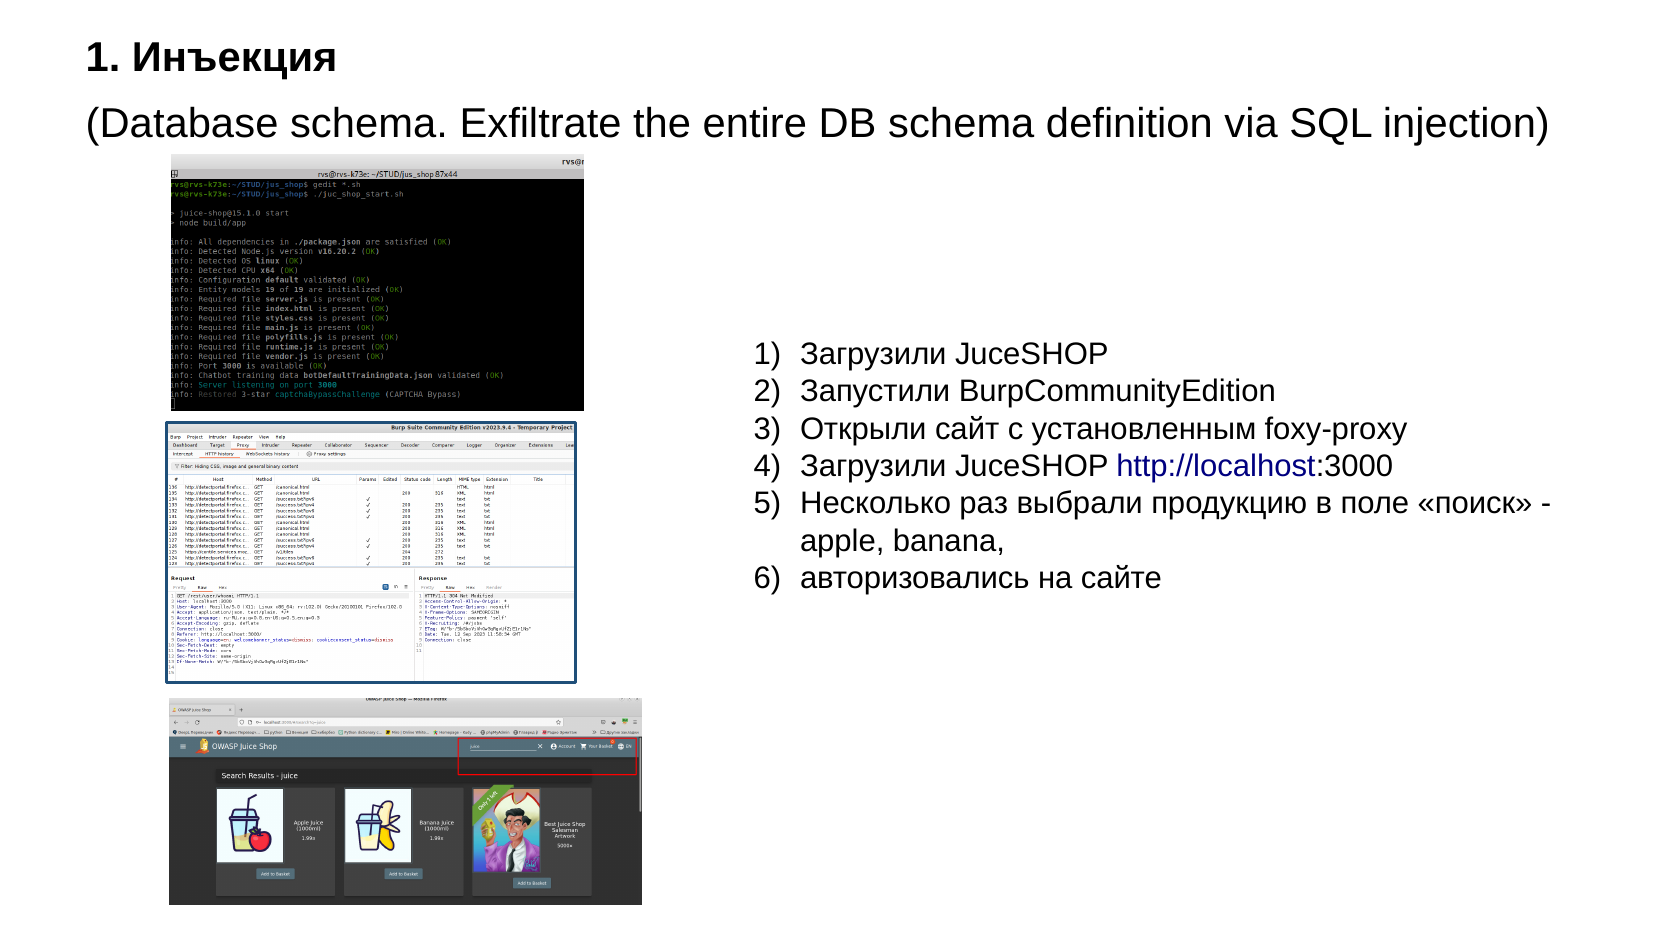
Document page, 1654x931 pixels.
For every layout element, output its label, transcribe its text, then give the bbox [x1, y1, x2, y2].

picture [169, 698, 642, 905]
picture [167, 423, 574, 682]
picture [171, 154, 584, 411]
text_box Загрузили JuceSHOP Запустили BurpCommunityEdition Открыли сайт с установленным foxy-proxy Загрузили JuceSHOP http://localhost:3000 Несколько раз выбрали продукцию в поле «поиск» -apple, banana, авторизовались на сайте [738, 326, 1574, 602]
text_box 1. Инъекция (Database schema. Exfiltrate the entire DB schema definition via SQL injection) [70, 49, 1609, 133]
